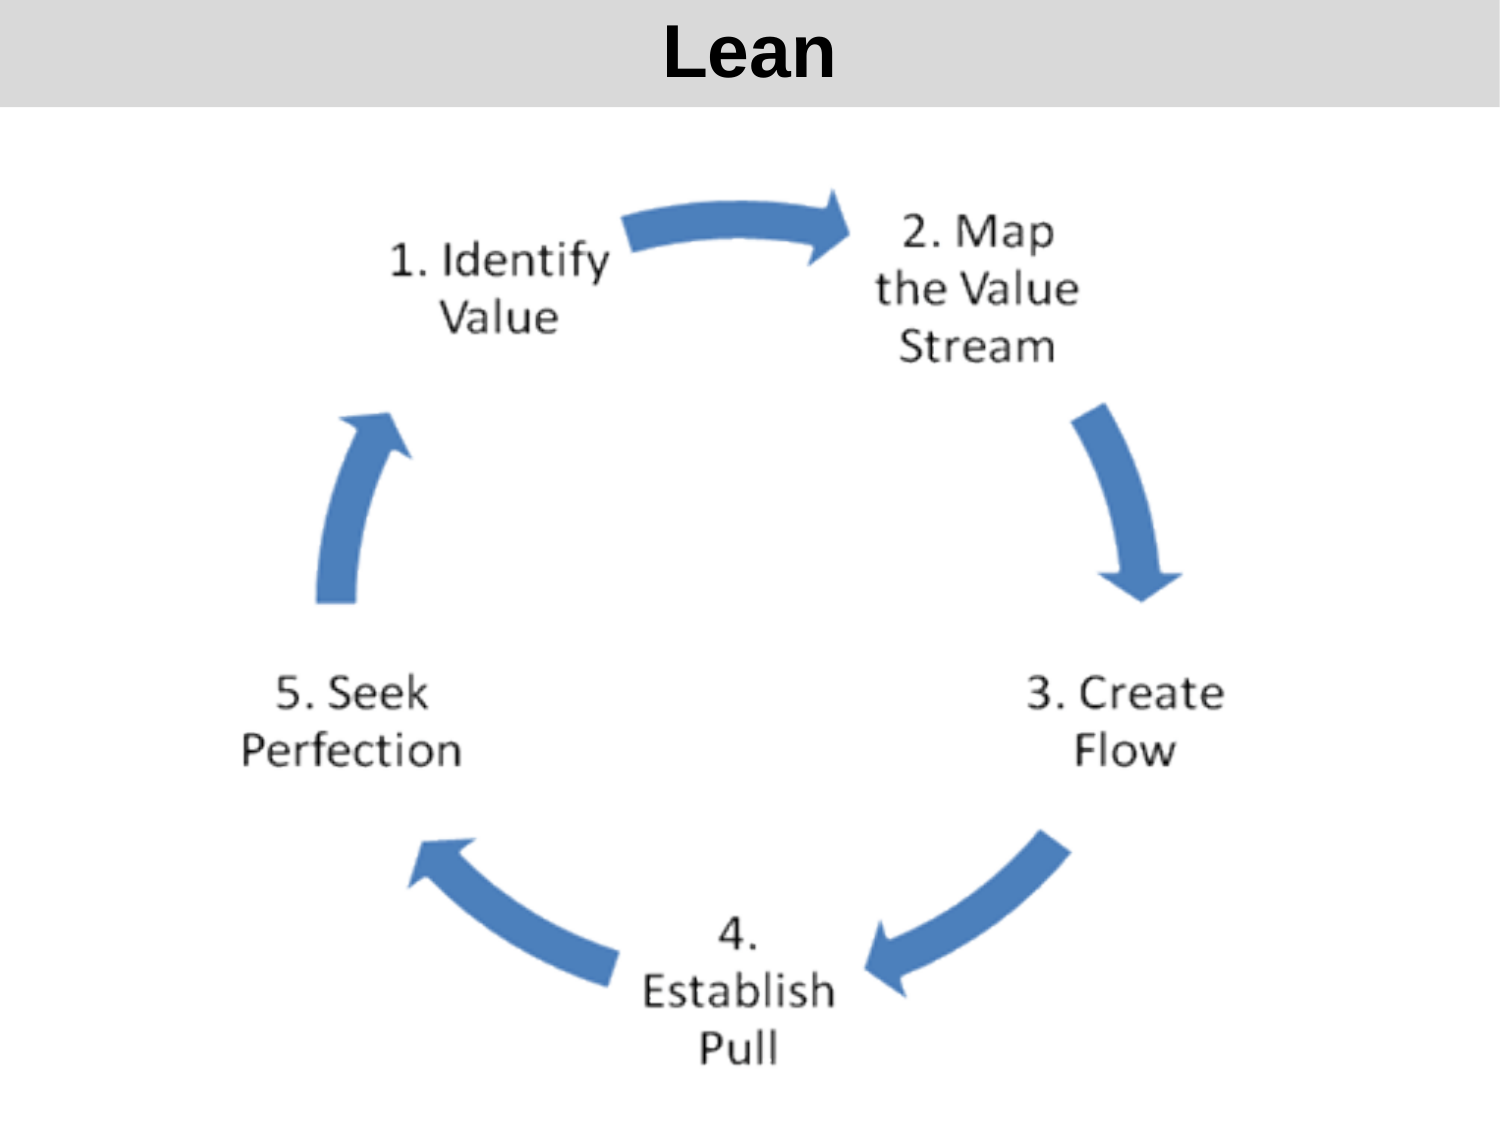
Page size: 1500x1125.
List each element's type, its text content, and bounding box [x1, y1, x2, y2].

picture [150, 167, 1320, 1113]
text_box Lean [0, 0, 1500, 108]
